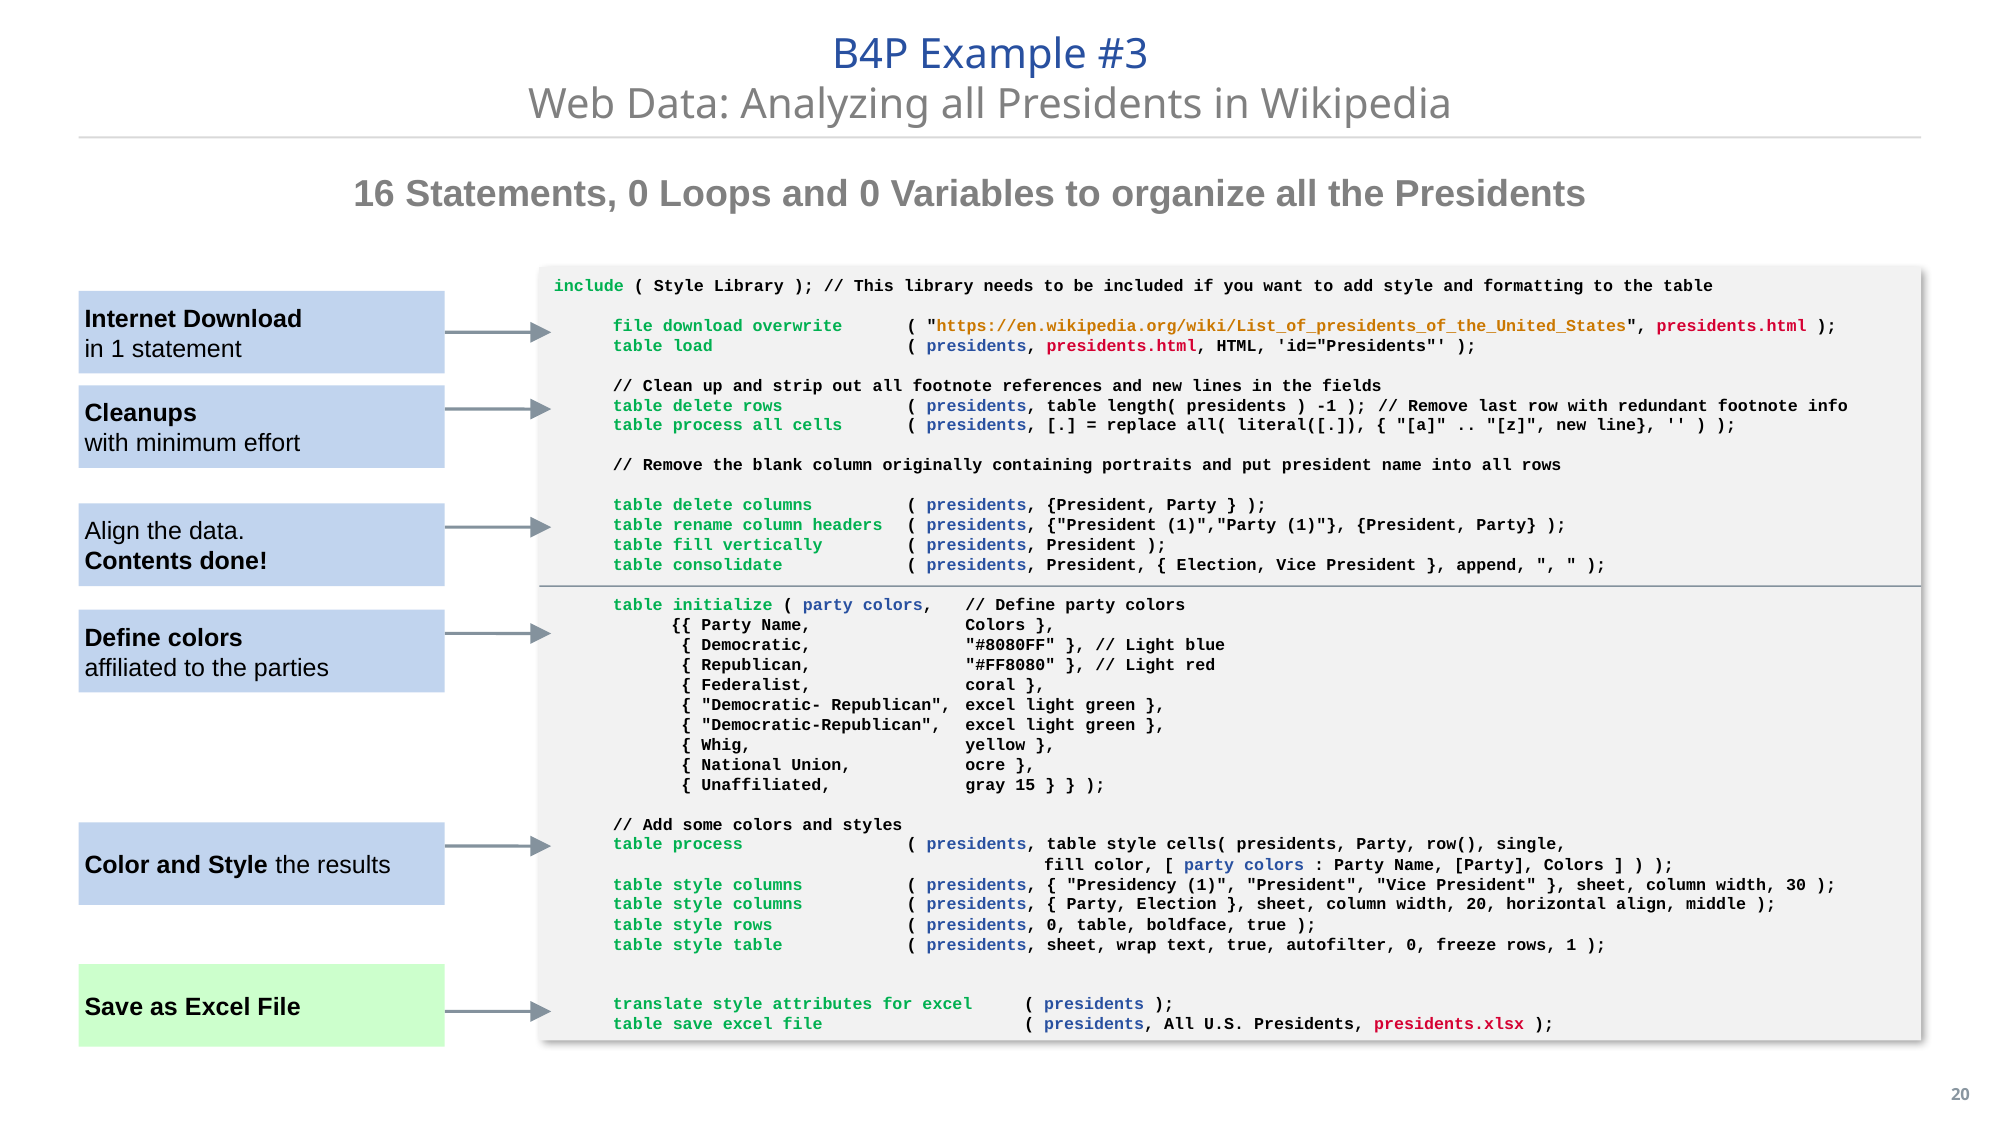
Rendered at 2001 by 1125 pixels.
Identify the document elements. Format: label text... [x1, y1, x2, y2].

text_box include ( Style Library ); // This library needs to be included if you want to add style and formatting to the table file download overwrite ( "https://en.wikipedia.org/wiki/List_of_presidents_of_the_United_States", presidents.html ); table load ( presidents, presidents.html, HTML, 'id="Presidents"' ); // Clean up and strip out all footnote references and new lines in the fields table delete rows ( presidents, table length( presidents ) -1 ); // Remove last row with redundant footnote info table process all cells ( presidents, [.] = replace all( literal([.]), { "[a]" .. "[z]", new line}, '' ) ); // Remove the blank column originally containing portraits and put president name into all rows table delete columns ( presidents, {President, Party } ); table rename column headers ( presidents, {"President (1)","Party (1)"}, {President, Party} ); table fill vertically ( presidents, President ); table consolidate ( presidents, President, { Election, Vice President }, append, ", " ); table initialize ( party colors, // Define party colors {{ Party Name, Colors }, { Democratic, "#8080FF" }, // Light blue { Republican, "#FF8080" }, // Light red { Federalist, coral }, { "Democratic- Republican", excel light green }, { "Democratic-Republican", excel light green }, { Whig, yellow }, { National Union, ocre }, { Unaffiliated, gray 15 } } ); // Add some colors and styles table process ( presidents, table style cells( presidents, Party, row(), single, fill color, [ party colors : Party Name, [Party], Colors ] ) ); table style columns ( presidents, { "Presidency (1)", "President", "Vice President" }, sheet, column width, 30 ); table style columns ( presidents, { Party, Election }, sheet, column width, 20, horizontal align, middle ); table style rows ( presidents, 0, table, boldface, true ); table style table ( presidents, sheet, wrap text, true, autofilter, 0, freeze rows, 1 ); translate style attributes for excel ( presidents ); table save excel file ( presidents, All U.S. Presidents, presidents.xlsx ); [539, 587, 1922, 1041]
text_box Color and Style the results [78, 822, 445, 905]
text_box Internet Download in 1 statement [78, 290, 445, 374]
text_box Cleanups with minimum effort [78, 385, 445, 468]
title B4P Example #3 Web Data: Analyzing all Presidents in Wikipedia [76, 19, 1920, 137]
text_box Align the data. Contents done! [78, 503, 445, 587]
text_box 16 Statements, 0 Loops and 0 Variables to organize all the Presidents [338, 161, 1756, 222]
text_box include ( Style Library ); // This library needs to be included if you want to add style and formatting to the table file download overwrite ( "https://en.wikipedia.org/wiki/List_of_presidents_of_the_United_States", presidents.html ); table load ( presidents, presidents.html, HTML, 'id="Presidents"' ); // Clean up and strip out all footnote references and new lines in the fields table delete rows ( presidents, table length( presidents ) -1 ); // Remove last row with redundant footnote info table process all cells ( presidents, [.] = replace all( literal([.]), { "[a]" .. "[z]", new line}, '' ) ); // Remove the blank column originally containing portraits and put president name into all rows table delete columns ( presidents, {President, Party } ); table rename column headers ( presidents, {"President (1)","Party (1)"}, {President, Party} ); table fill vertically ( presidents, President ); table consolidate ( presidents, President, { Election, Vice President }, append, ", " ); table initialize ( party colors, // Define party colors {{ Party Name, Colors }, { Democratic, "#8080FF" }, // Light blue { Republican, "#FF8080" }, // Light red { Federalist, coral }, { "Democratic- Republican", excel light green }, { "Democratic-Republican", excel light green }, { Whig, yellow }, { National Union, ocre }, { Unaffiliated, gray 15 } } ); // Add some colors and styles table process ( presidents, table style cells( presidents, Party, row(), single, fill color, [ party colors : Party Name, [Party], Colors ] ) ); table style columns ( presidents, { "Presidency (1)", "President", "Vice President" }, sheet, column width, 30 ); table style columns ( presidents, { Party, Election }, sheet, column width, 20, horizontal align, middle ); table style rows ( presidents, 0, table, boldface, true ); table style table ( presidents, sheet, wrap text, true, autofilter, 0, freeze rows, 1 ); translate style attributes for excel ( presidents ); table save excel file ( presidents, All U.S. Presidents, presidents.xlsx ); [539, 267, 1922, 585]
text_box Define colors affiliated to the parties [78, 609, 445, 693]
text_box Save as Excel File [78, 964, 445, 1047]
